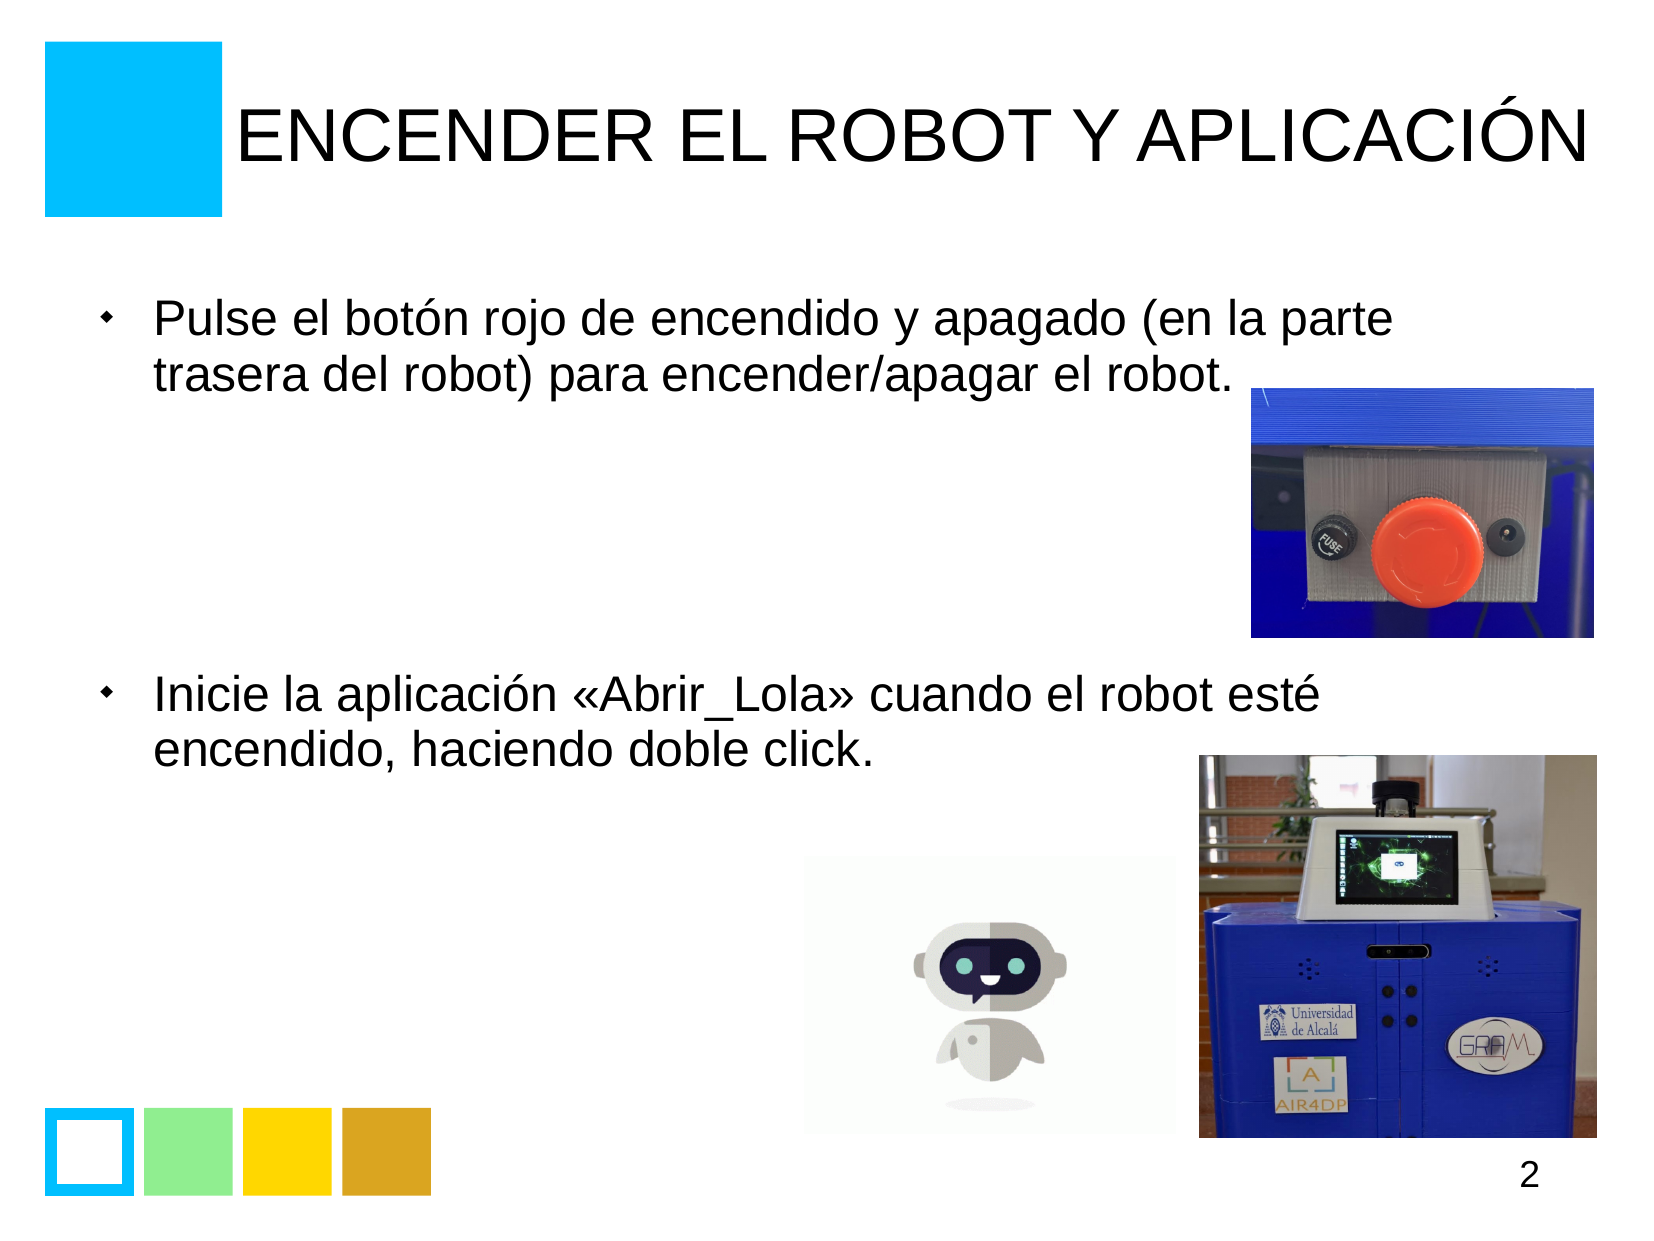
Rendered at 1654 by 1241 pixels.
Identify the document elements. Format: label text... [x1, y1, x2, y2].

picture [1251, 388, 1594, 638]
picture [804, 856, 1176, 1134]
text_box <number> [1504, 1145, 1654, 1217]
list Pulse el botón rojo de encendido y apagado (en la parte trasera del robot) para encender/apagar el robot. [82, 290, 1538, 634]
list Inicie la aplicación «Abrir_Lola» cuando el robot esté encendido, haciendo doble click. [82, 665, 1538, 1009]
title ENCENDER EL ROBOT Y APLICACIÓN [82, 47, 1630, 213]
picture [1199, 755, 1597, 1138]
